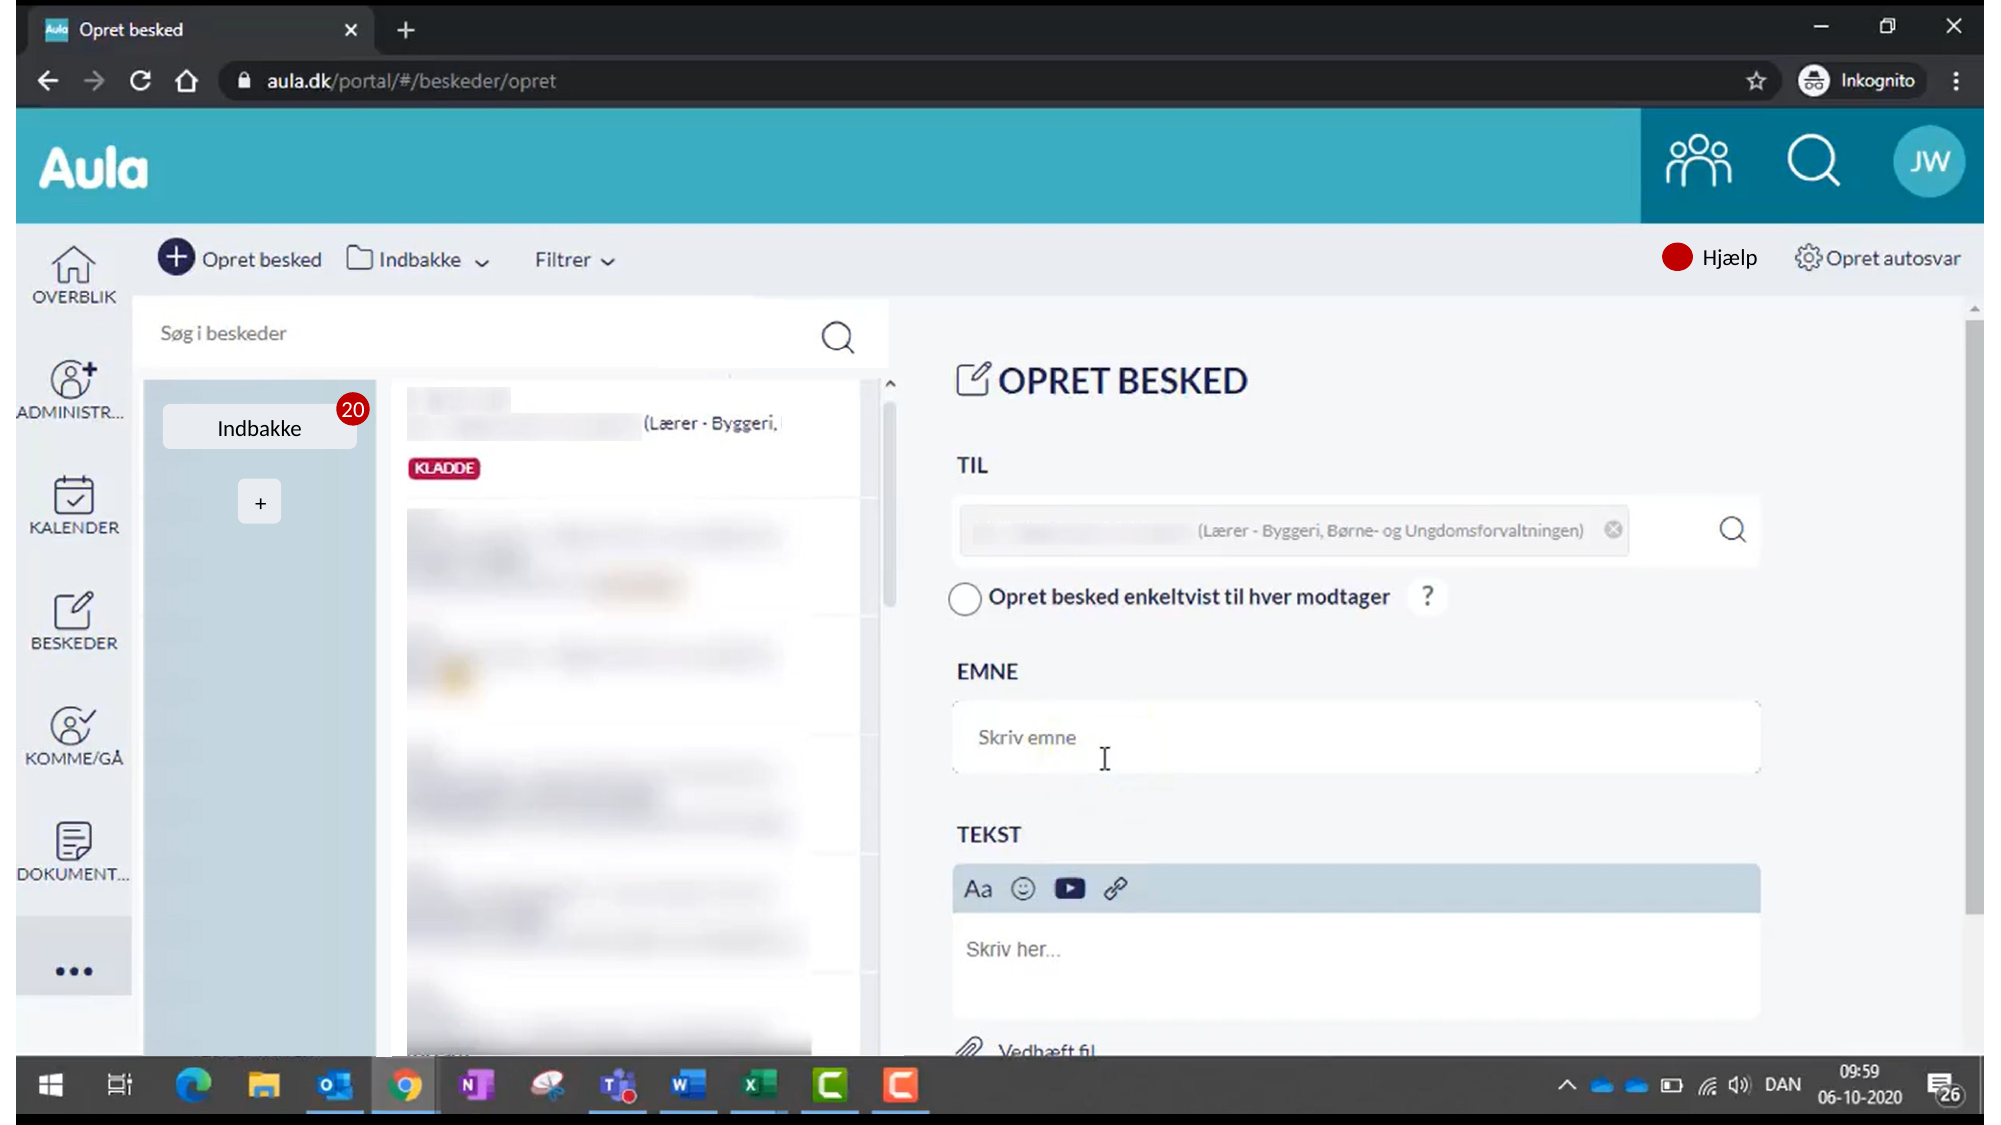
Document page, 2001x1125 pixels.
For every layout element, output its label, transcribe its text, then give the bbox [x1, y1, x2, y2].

picture [16, 0, 1984, 1125]
text_box 20 [326, 387, 398, 431]
text_box Indbakke [162, 403, 357, 449]
text_box Hjælp [1687, 235, 1774, 279]
picture [1785, 128, 1840, 186]
text_box + [237, 478, 282, 524]
text_box [1662, 242, 1687, 271]
picture [1893, 126, 1965, 197]
picture [1666, 131, 1732, 191]
